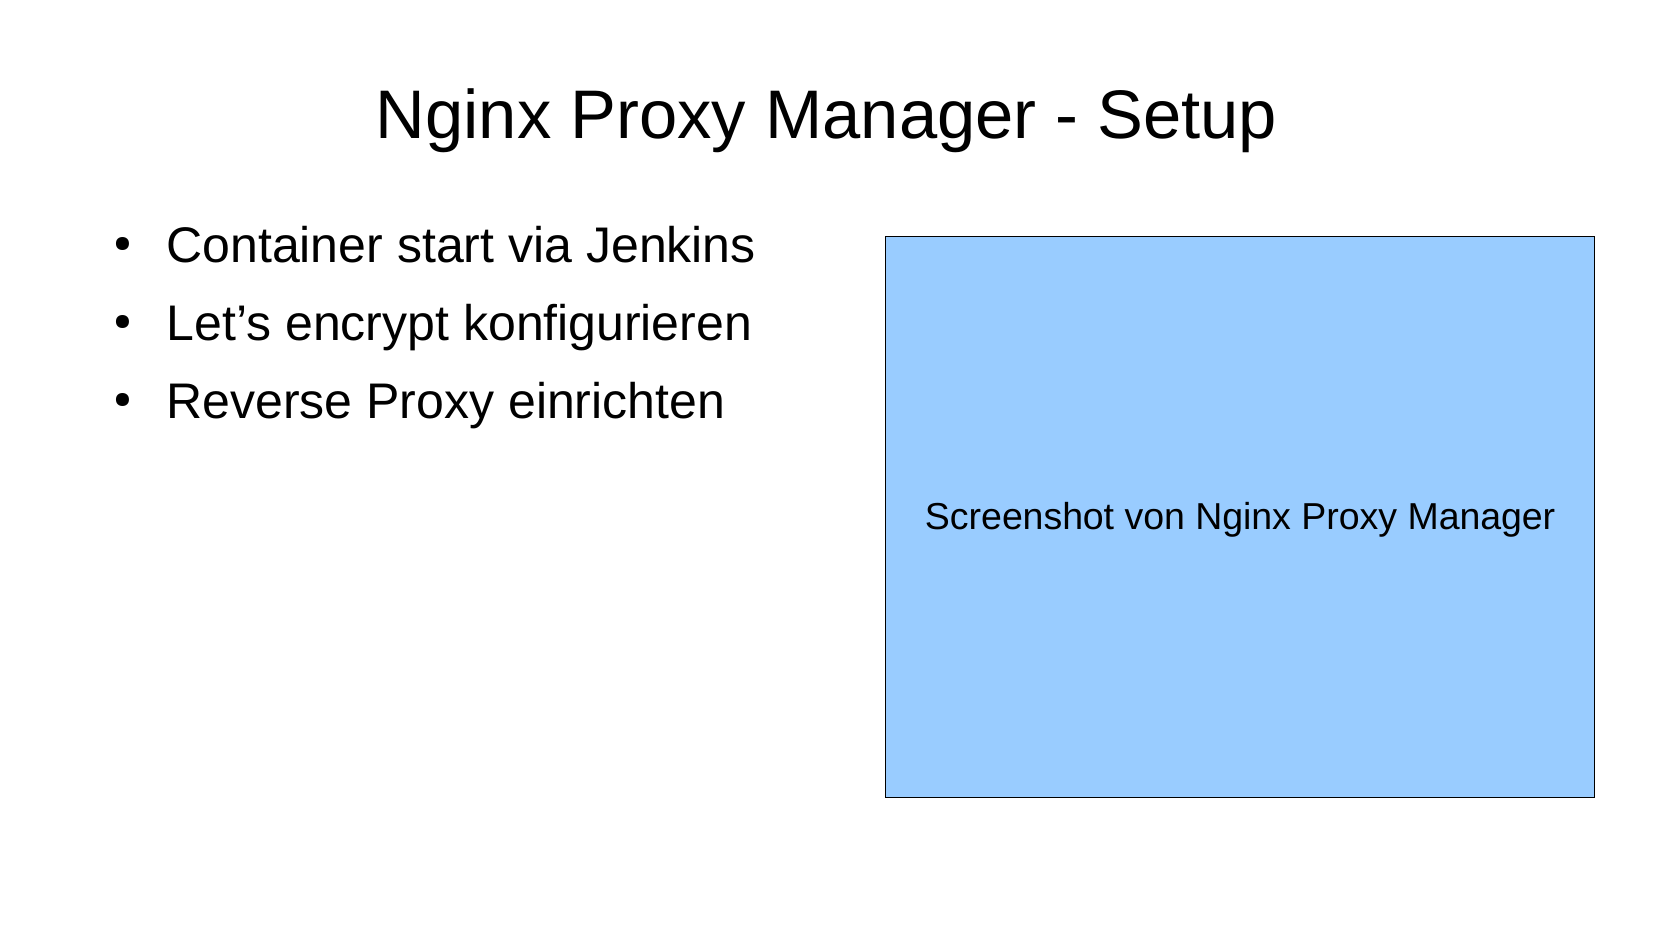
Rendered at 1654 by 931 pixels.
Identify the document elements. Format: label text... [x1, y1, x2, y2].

list Container start via Jenkins Let’s encrypt konfigurieren Reverse Proxy einrichten [82, 217, 1571, 574]
text_box Screenshot von Nginx Proxy Manager [885, 236, 1595, 798]
title Nginx Proxy Manager - Setup [82, 37, 1571, 193]
